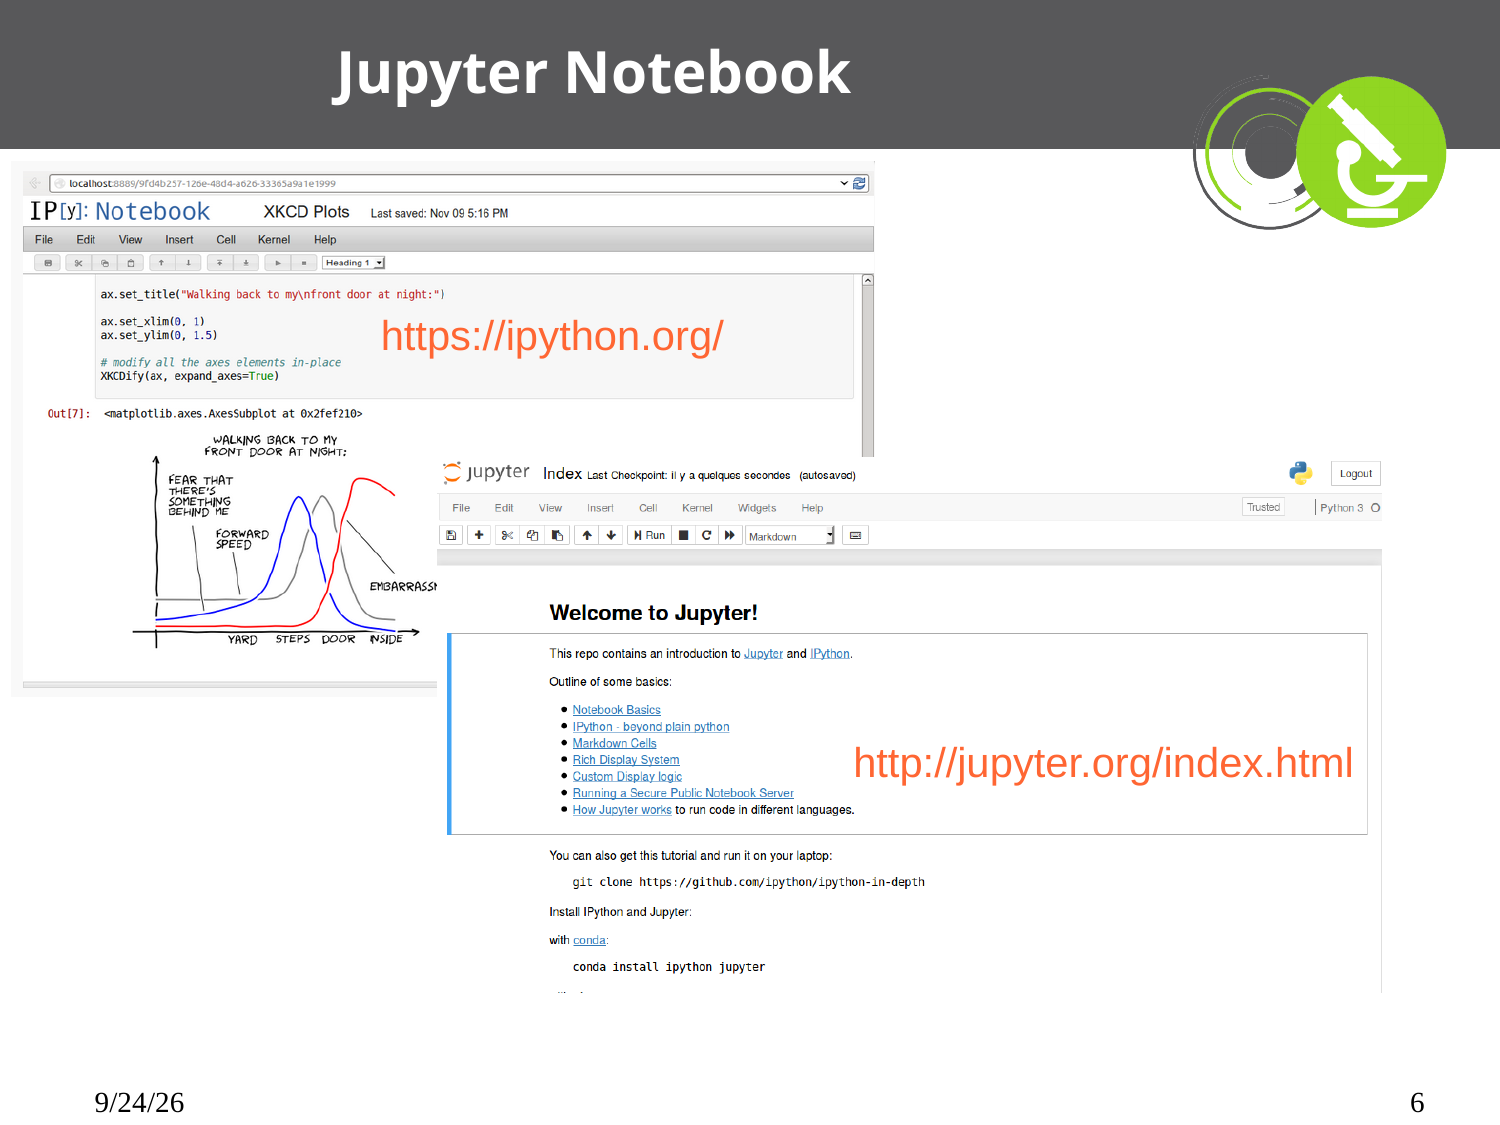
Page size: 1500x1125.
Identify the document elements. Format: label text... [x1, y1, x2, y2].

title Jupyter Notebook [0, 0, 1189, 142]
text_box https://ipython.org/ [366, 304, 740, 367]
text_box http://jupyter.org/index.html [838, 732, 1382, 794]
picture [11, 161, 1382, 993]
picture [1188, 69, 1453, 236]
